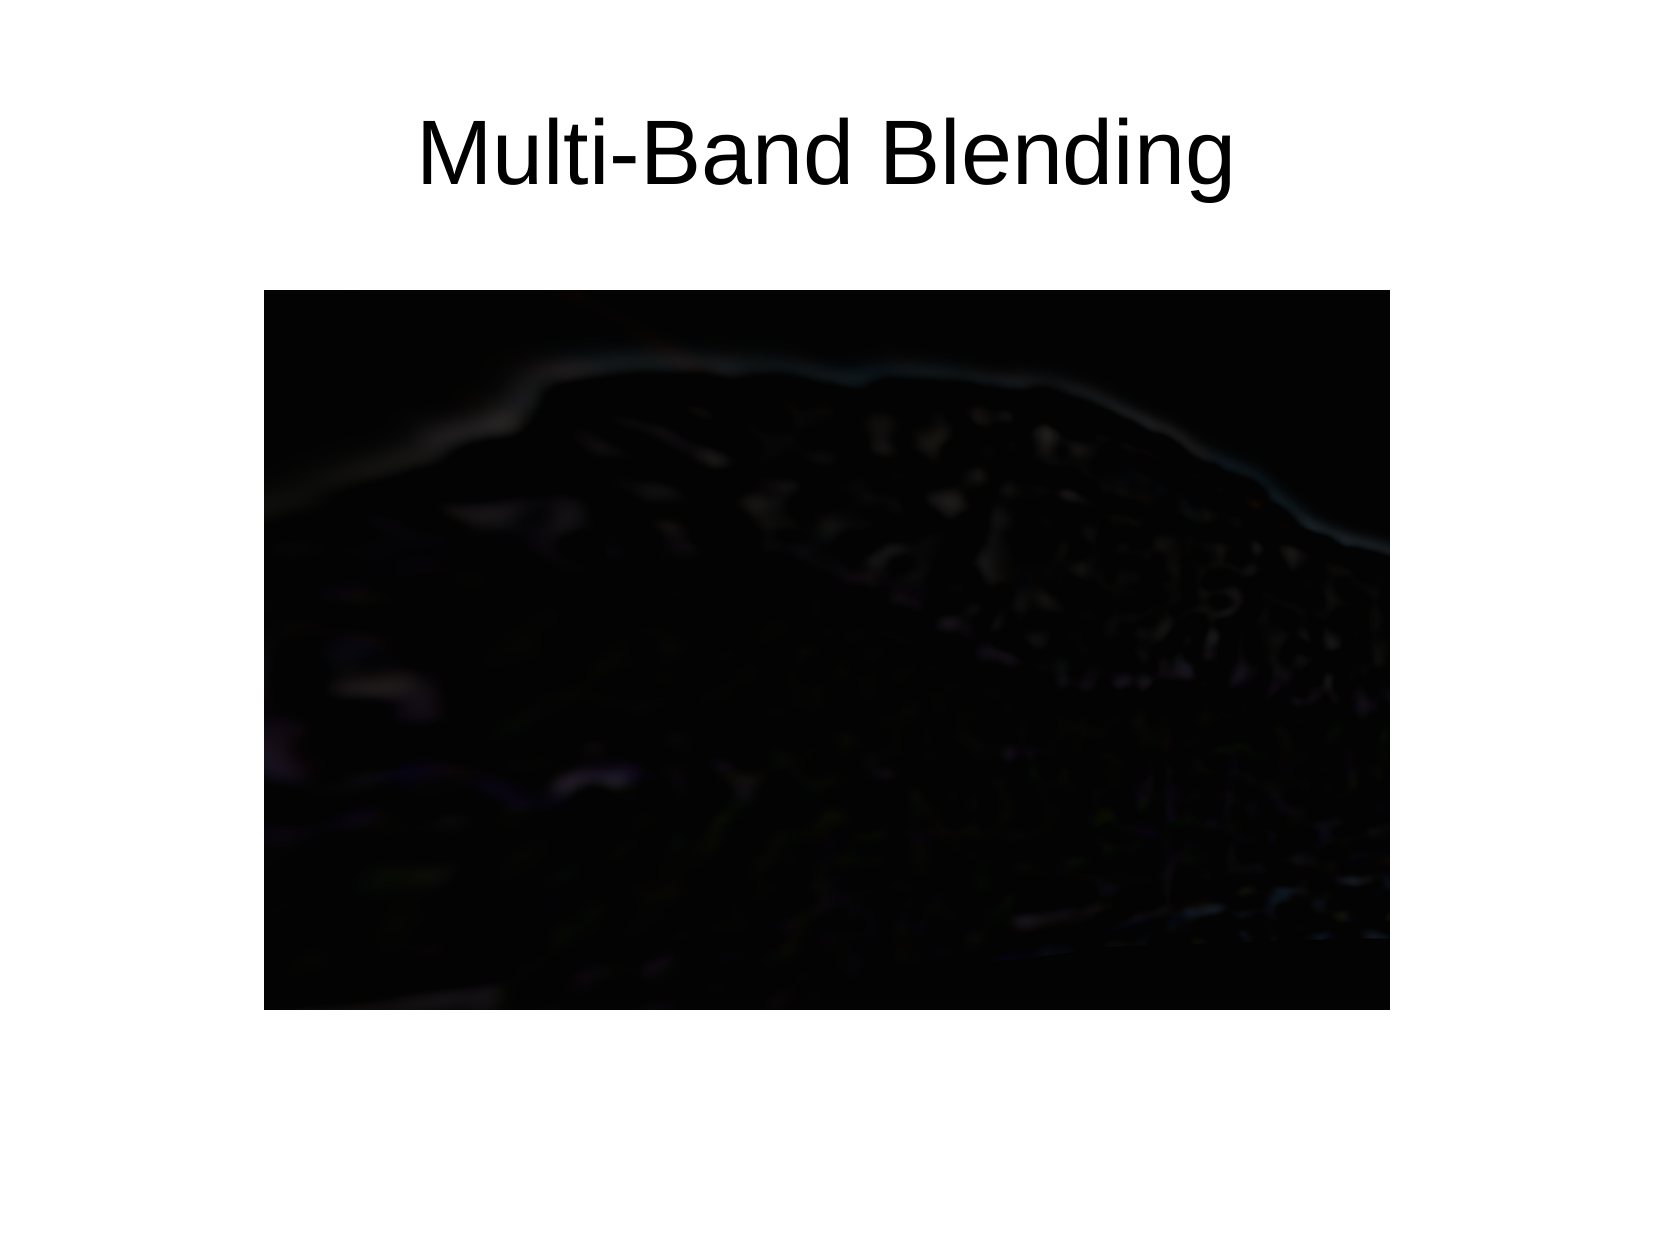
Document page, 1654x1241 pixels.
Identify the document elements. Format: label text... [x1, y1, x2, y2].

title Multi-Band Blending [82, 49, 1571, 257]
picture [264, 290, 1390, 1010]
